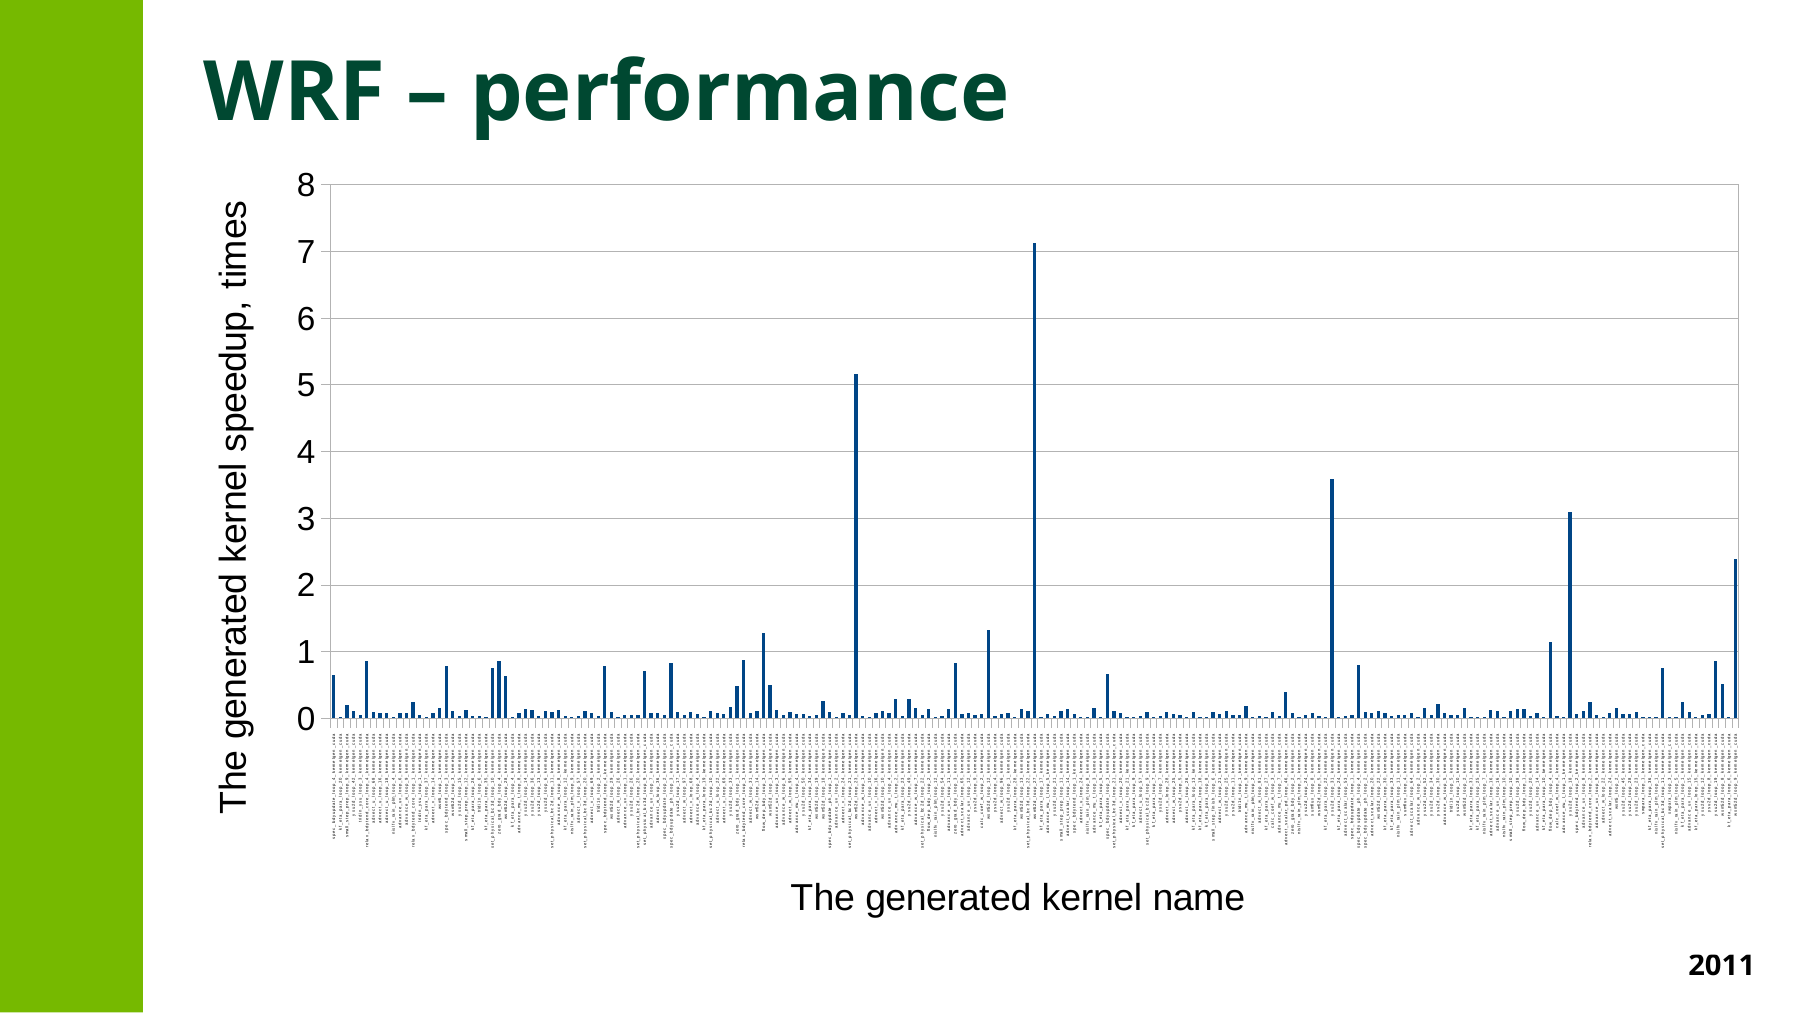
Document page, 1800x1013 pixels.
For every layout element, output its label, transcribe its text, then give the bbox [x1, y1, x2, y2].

chart [173, 150, 1771, 955]
title WRF – performance [188, 40, 1733, 150]
